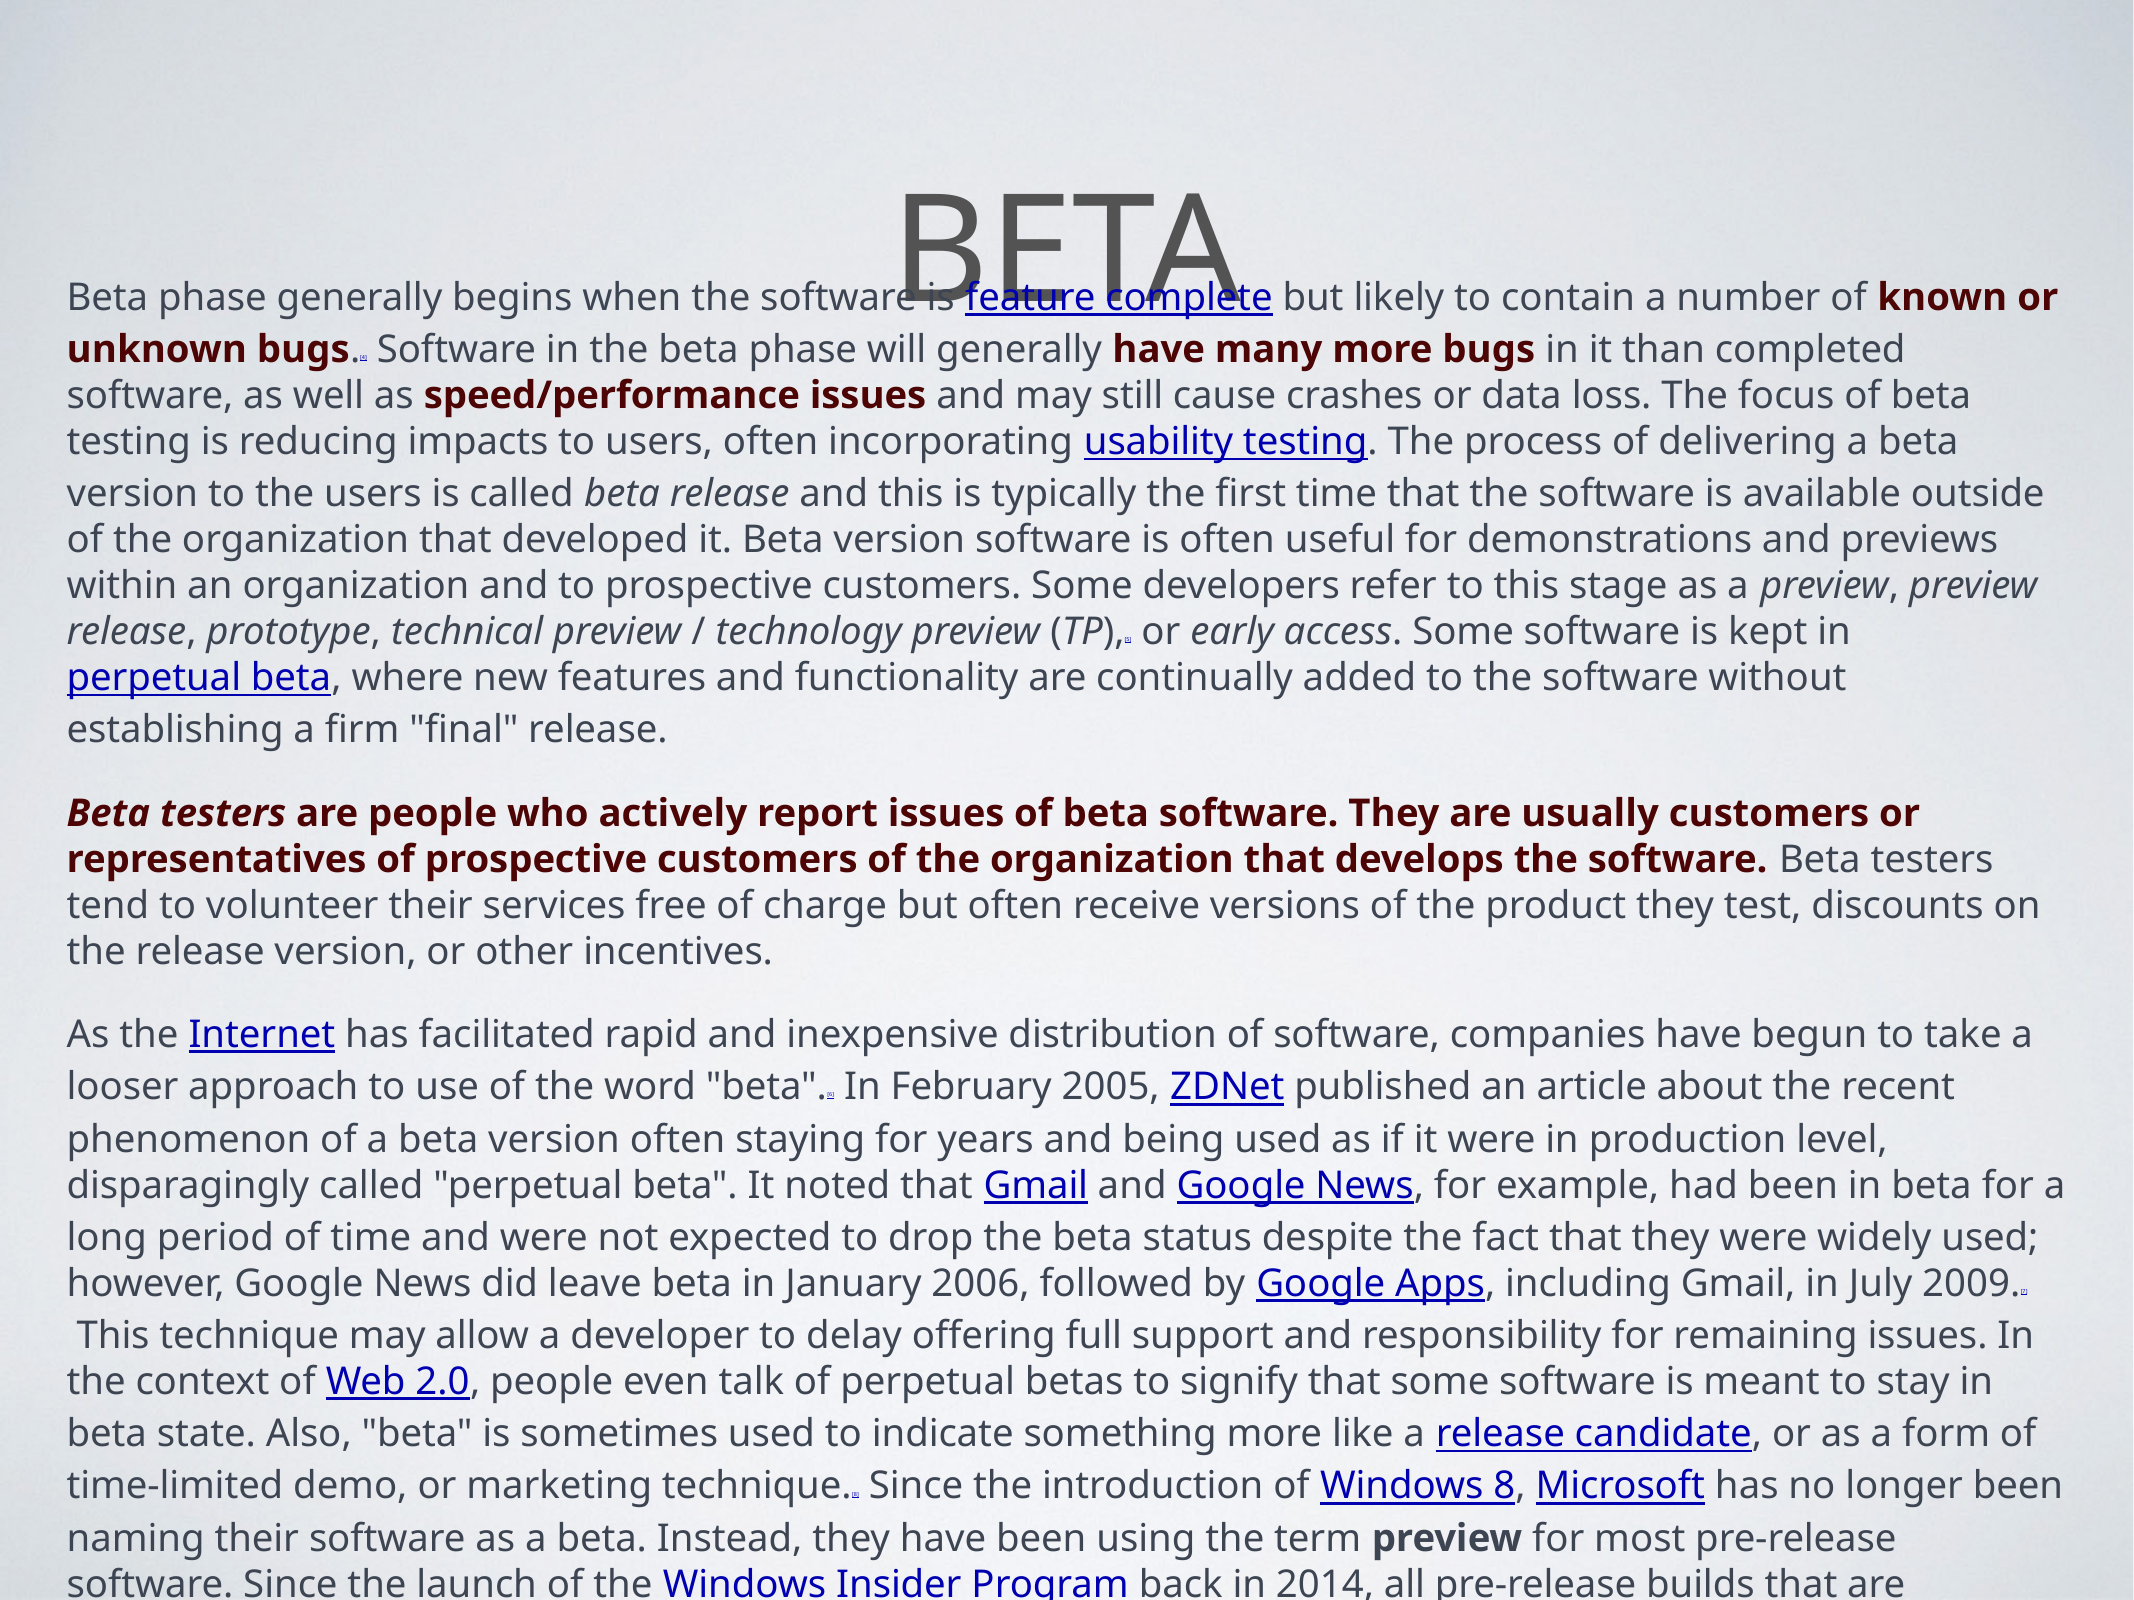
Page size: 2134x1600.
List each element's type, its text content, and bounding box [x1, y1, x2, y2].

title Beta [58, 41, 2075, 442]
picture [1038, 1579, 1049, 1595]
picture [0, 0, 2134, 1600]
list Beta phase generally begins when the software is feature complete but likely to contain a number of known or unknown bugs.[4] Software in the beta phase will generally have many more bugs in it than completed software, as well as speed/performance issues and may still cause crashes or data loss. The focus of beta testing is reducing impacts to users, often incorporating usability testing. The process of delivering a beta version to the users is called beta release and this is typically the first time that the software is available outside of the organization that developed it. Beta version software is often useful for demonstrations and previews within an organization and to prospective customers. Some developers refer to this stage as a preview, preview release, prototype, technical preview / technology preview (TP),[5] or early access. Some software is kept in perpetual beta, where new features and functionality are continually added to the software without establishing a firm "final" release. Beta testers are people who actively report issues of beta software. They are usually customers or representatives of prospective customers of the organization that develops the software. Beta testers tend to volunteer their services free of charge but often receive versions of the product they test, discounts on the release version, or other incentives. As the Internet has facilitated rapid and inexpensive distribution of software, companies have begun to take a looser approach to use of the word "beta".[6] In February 2005, ZDNet published an article about the recent phenomenon of a beta version often staying for years and being used as if it were in production level, disparagingly called "perpetual beta". It noted that Gmail and Google News, for example, had been in beta for a long period of time and were not expected to drop the beta status despite the fact that they were widely used; however, Google News did leave beta in January 2006, followed by Google Apps, including Gmail, in July 2009.[7] This technique may allow a developer to delay offering full support and responsibility for remaining issues. In the context of Web 2.0, people even talk of perpetual betas to signify that some software is meant to stay in beta state. Also, "beta" is sometimes used to indicate something more like a release candidate, or as a form of time-limited demo, or marketing technique.[8] Since the introduction of Windows 8, Microsoft has no longer been naming their software as a beta. Instead, they have been using the term preview for most pre-release software. Since the launch of the Windows Insider Program back in 2014, all pre-release builds that are released through the program are known as Insider Preview builds. [58, 447, 2075, 1482]
picture [1441, 1579, 1452, 1595]
